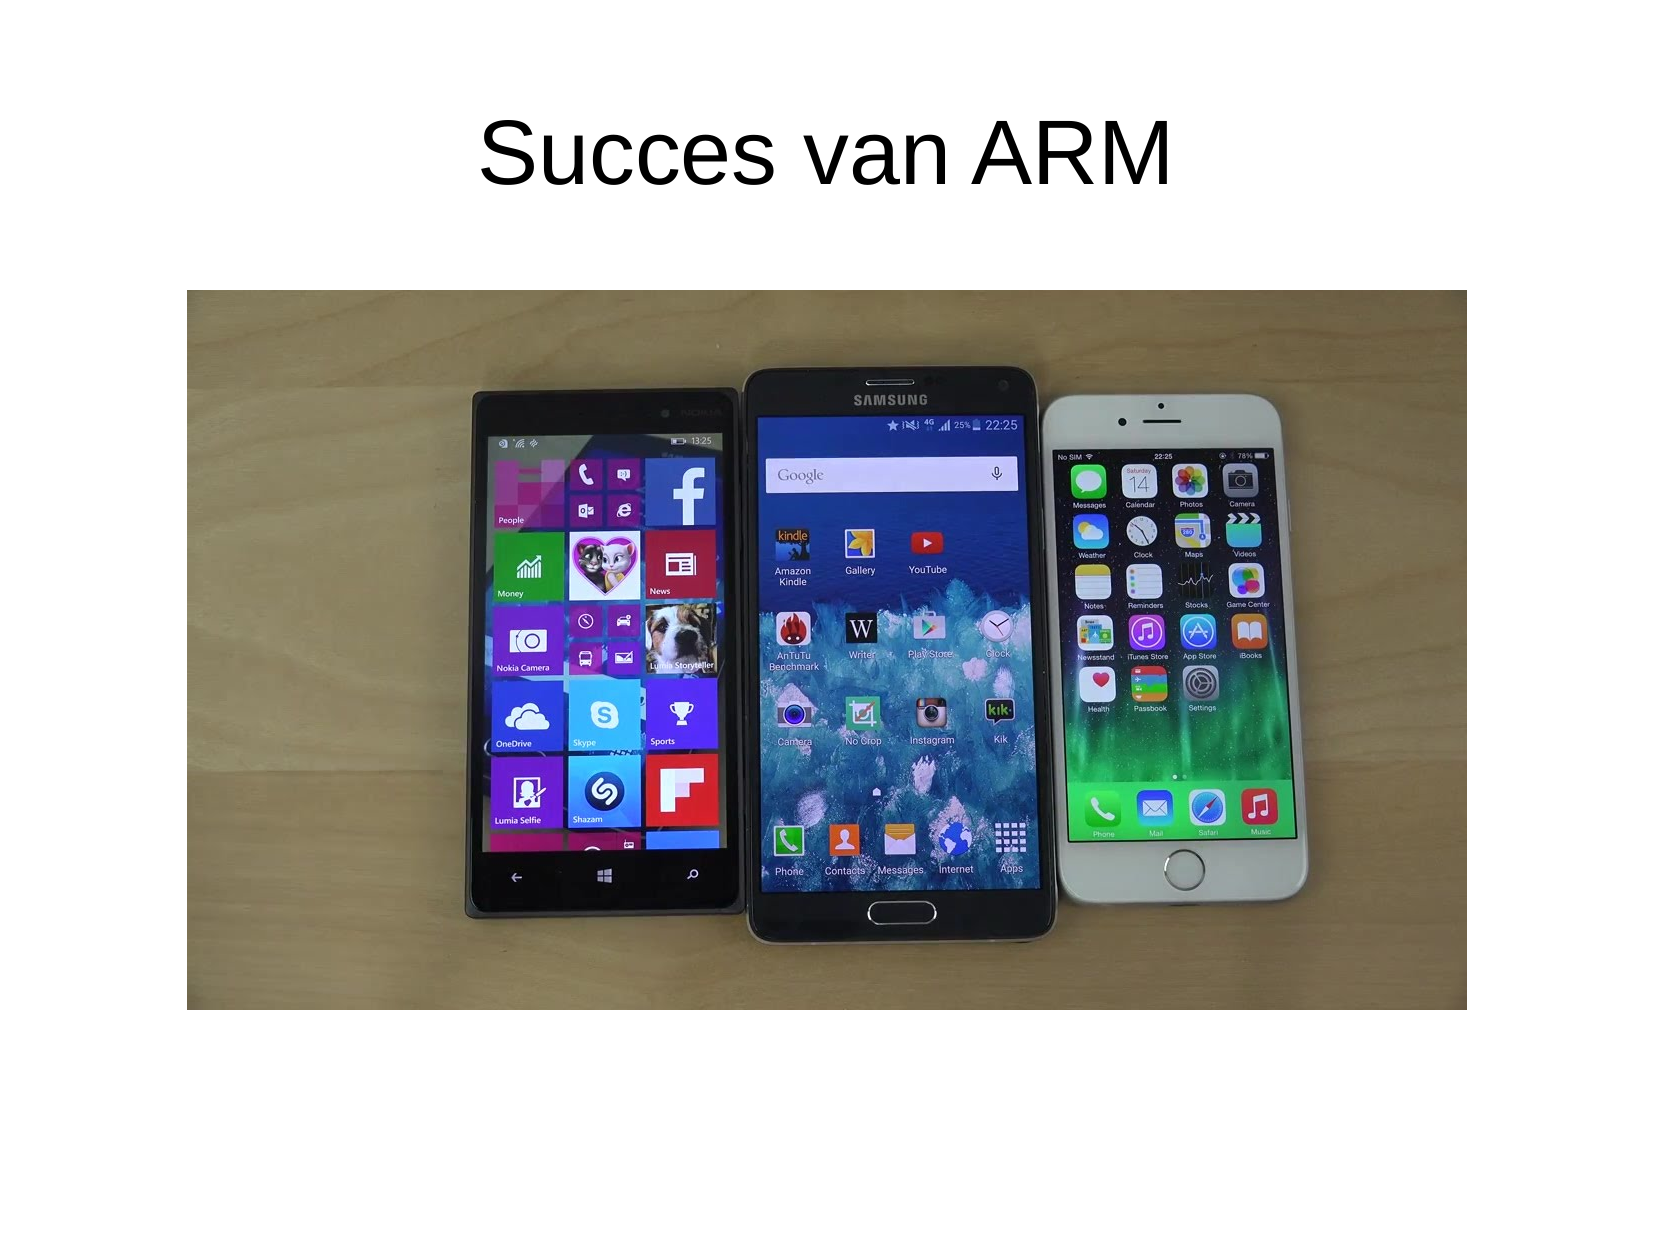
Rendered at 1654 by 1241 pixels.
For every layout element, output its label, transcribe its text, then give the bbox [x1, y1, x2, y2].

picture [187, 290, 1467, 1010]
title Succes van ARM [82, 49, 1571, 257]
